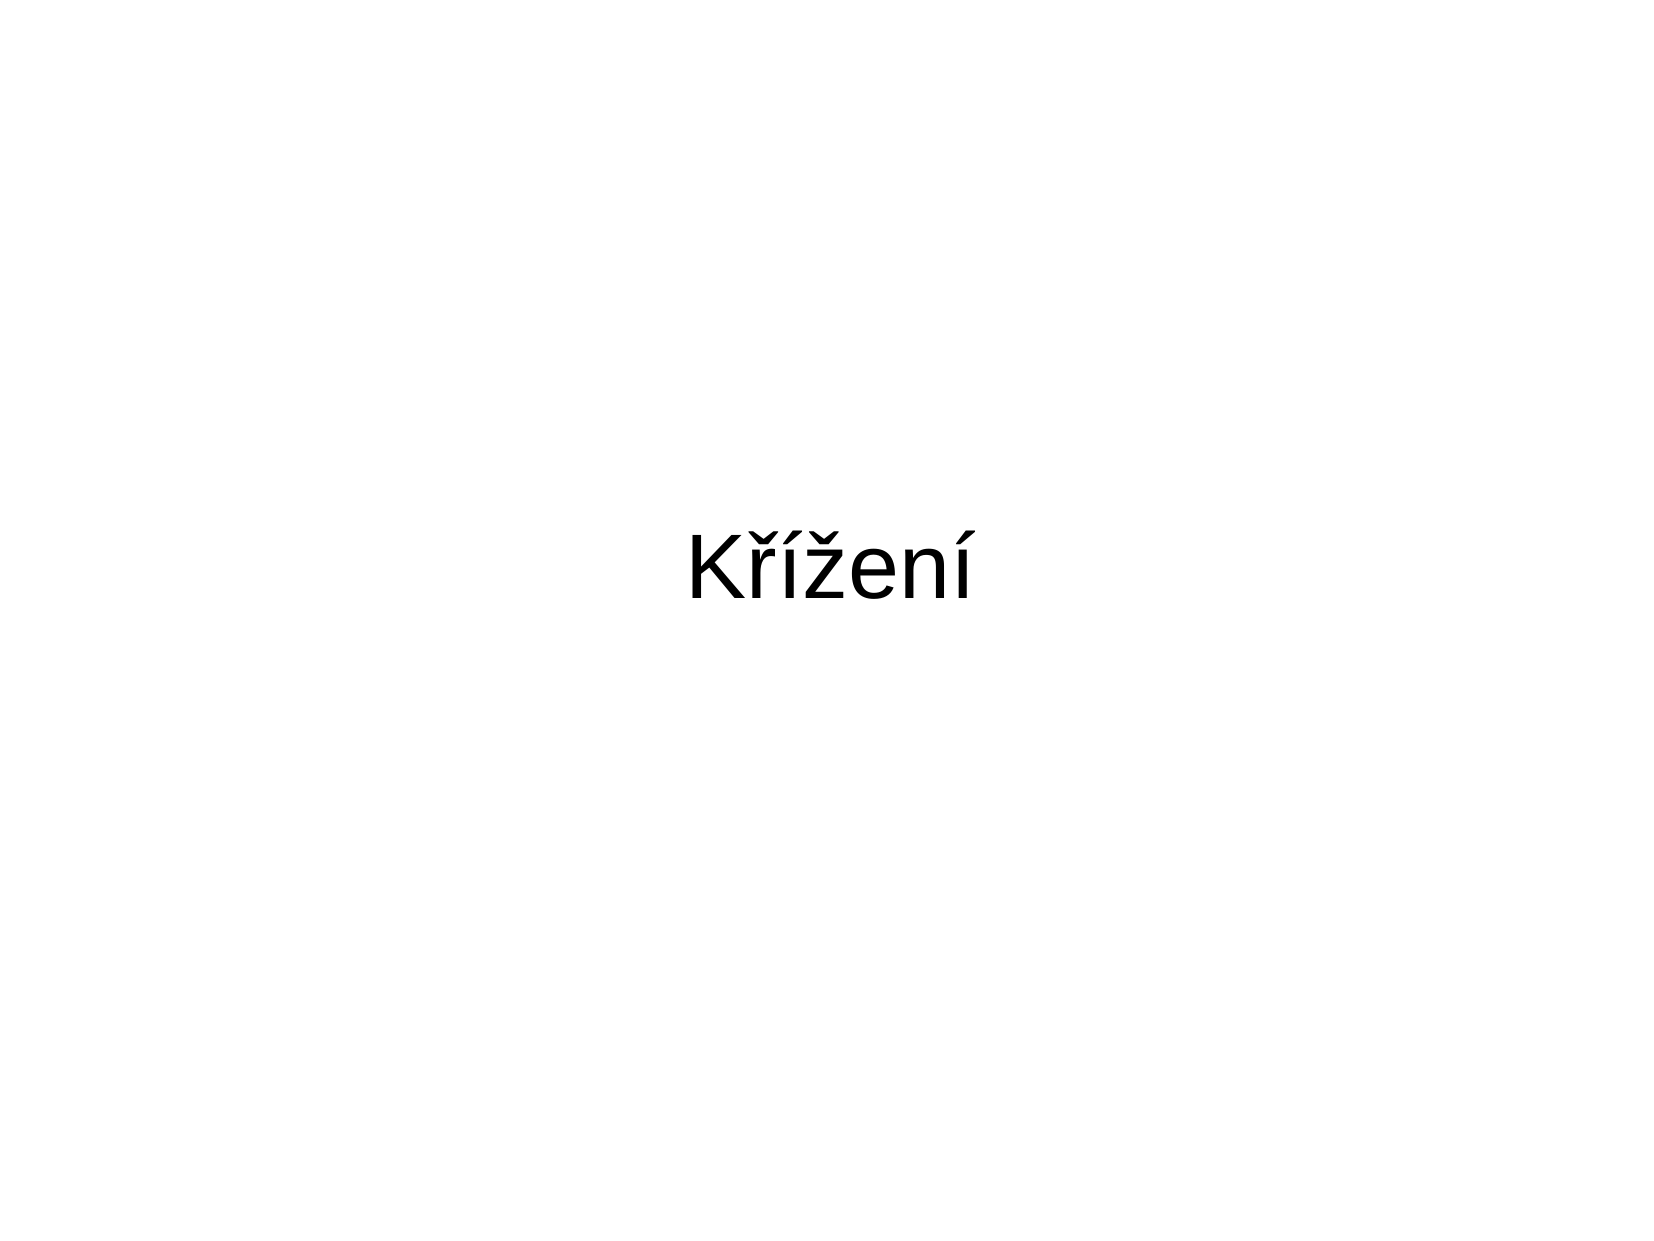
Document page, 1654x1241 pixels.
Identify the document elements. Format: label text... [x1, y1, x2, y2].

title Křížení [86, 463, 1576, 671]
